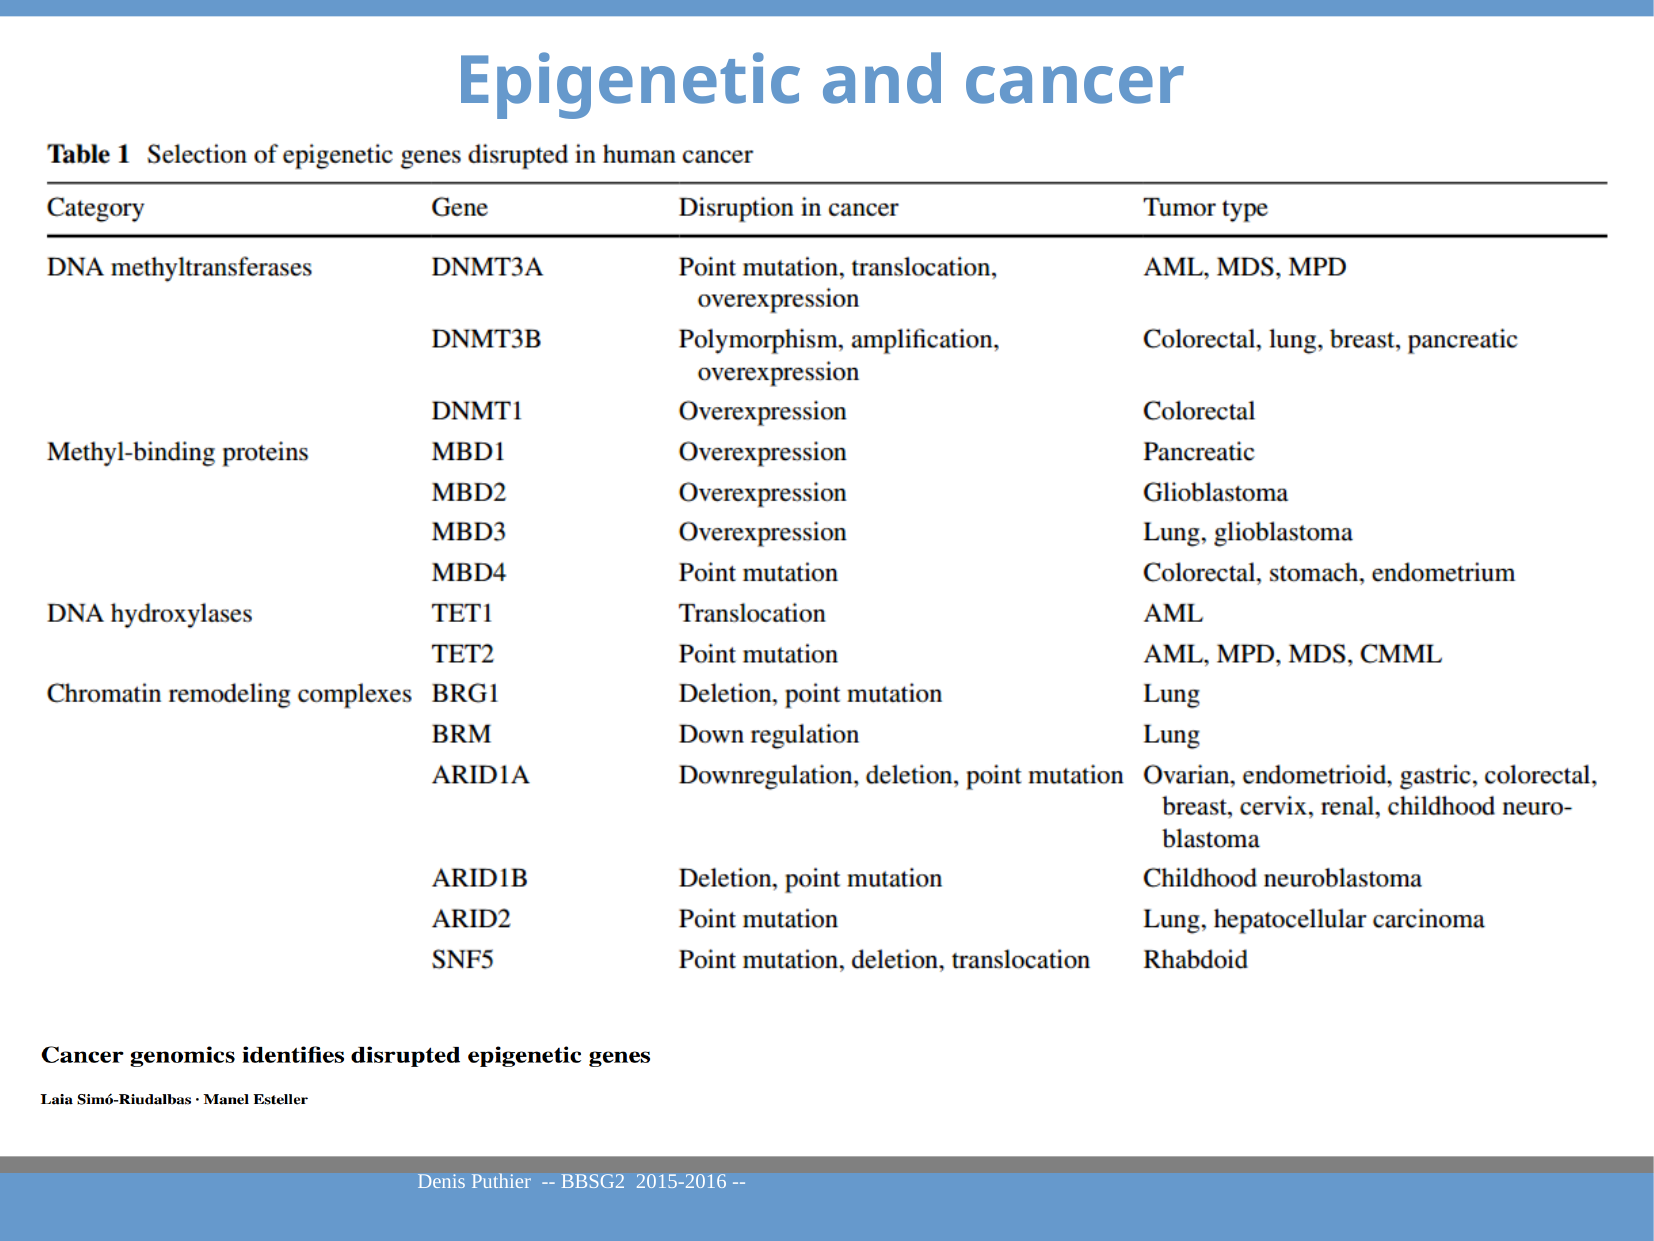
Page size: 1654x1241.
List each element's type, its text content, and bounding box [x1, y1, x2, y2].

title Epigenetic and cancer [76, 2, 1565, 129]
picture [35, 129, 1654, 975]
picture [28, 1032, 686, 1113]
